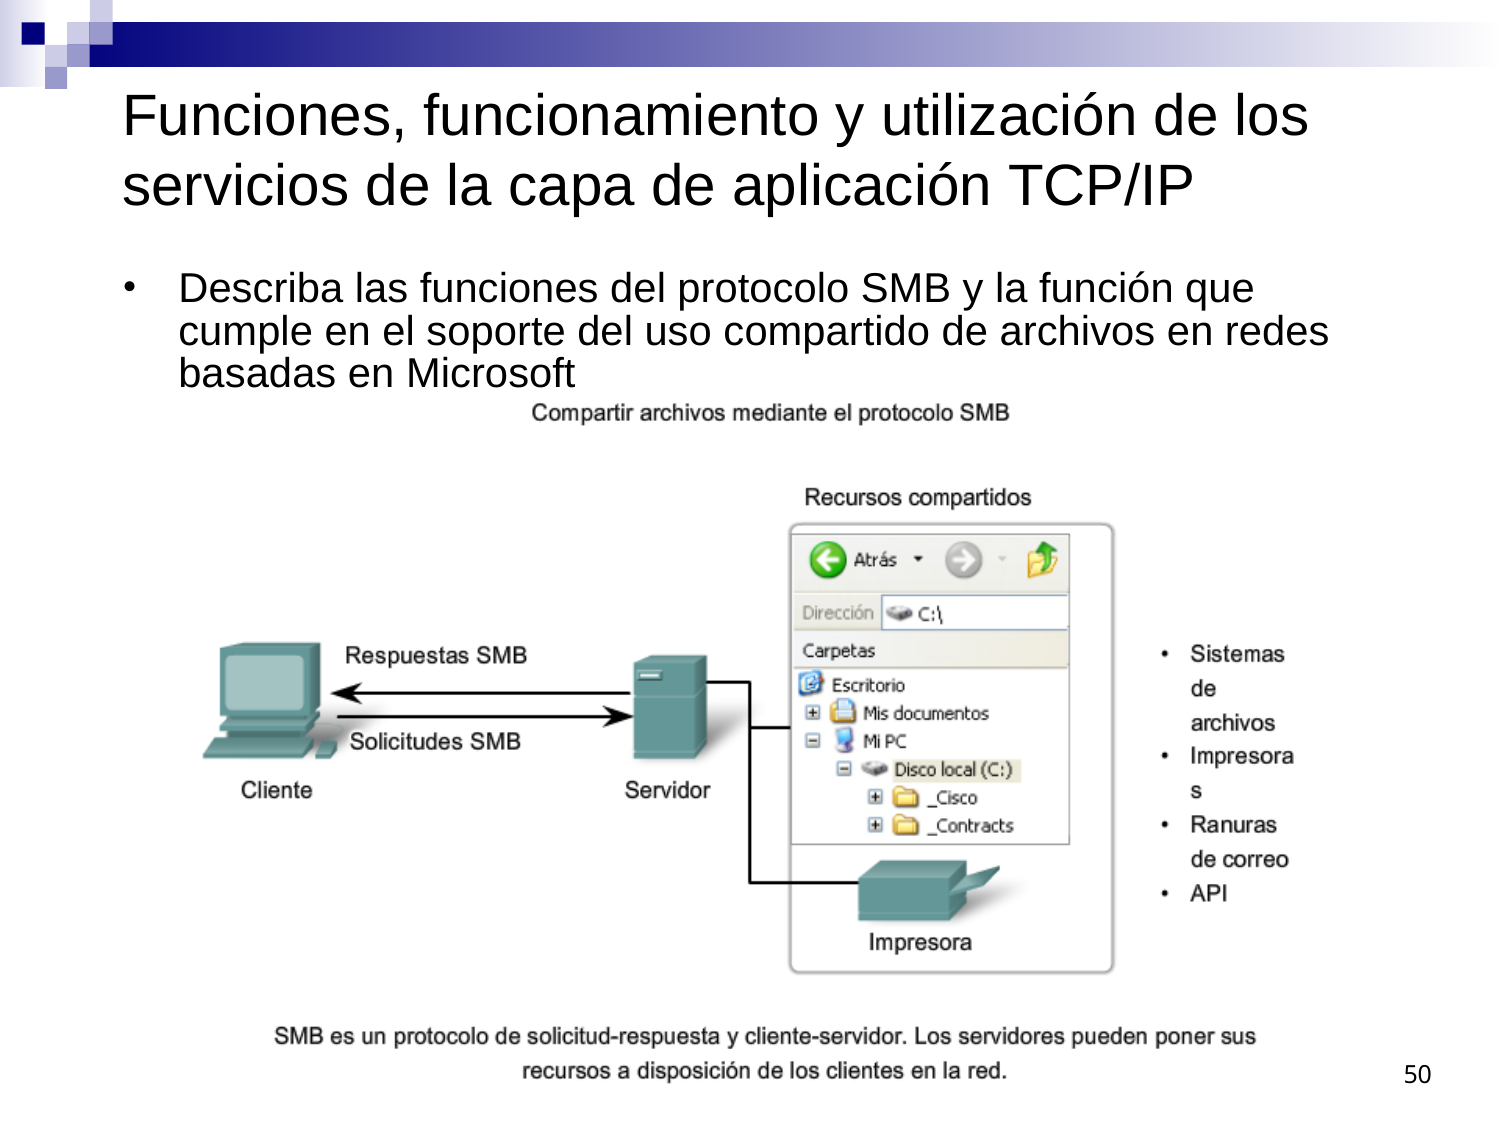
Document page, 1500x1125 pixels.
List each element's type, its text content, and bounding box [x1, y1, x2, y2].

text_box Describa las funciones del protocolo SMB y la función que cumple en el soporte del uso compartido de archivos en redes basadas en Microsoft [107, 261, 1411, 424]
text_box Funciones, funcionamiento y utilización de los servicios de la capa de aplicación TCP/IP [107, 69, 1409, 225]
text_box <número> [1074, 1025, 1447, 1101]
picture [189, 399, 1311, 1096]
